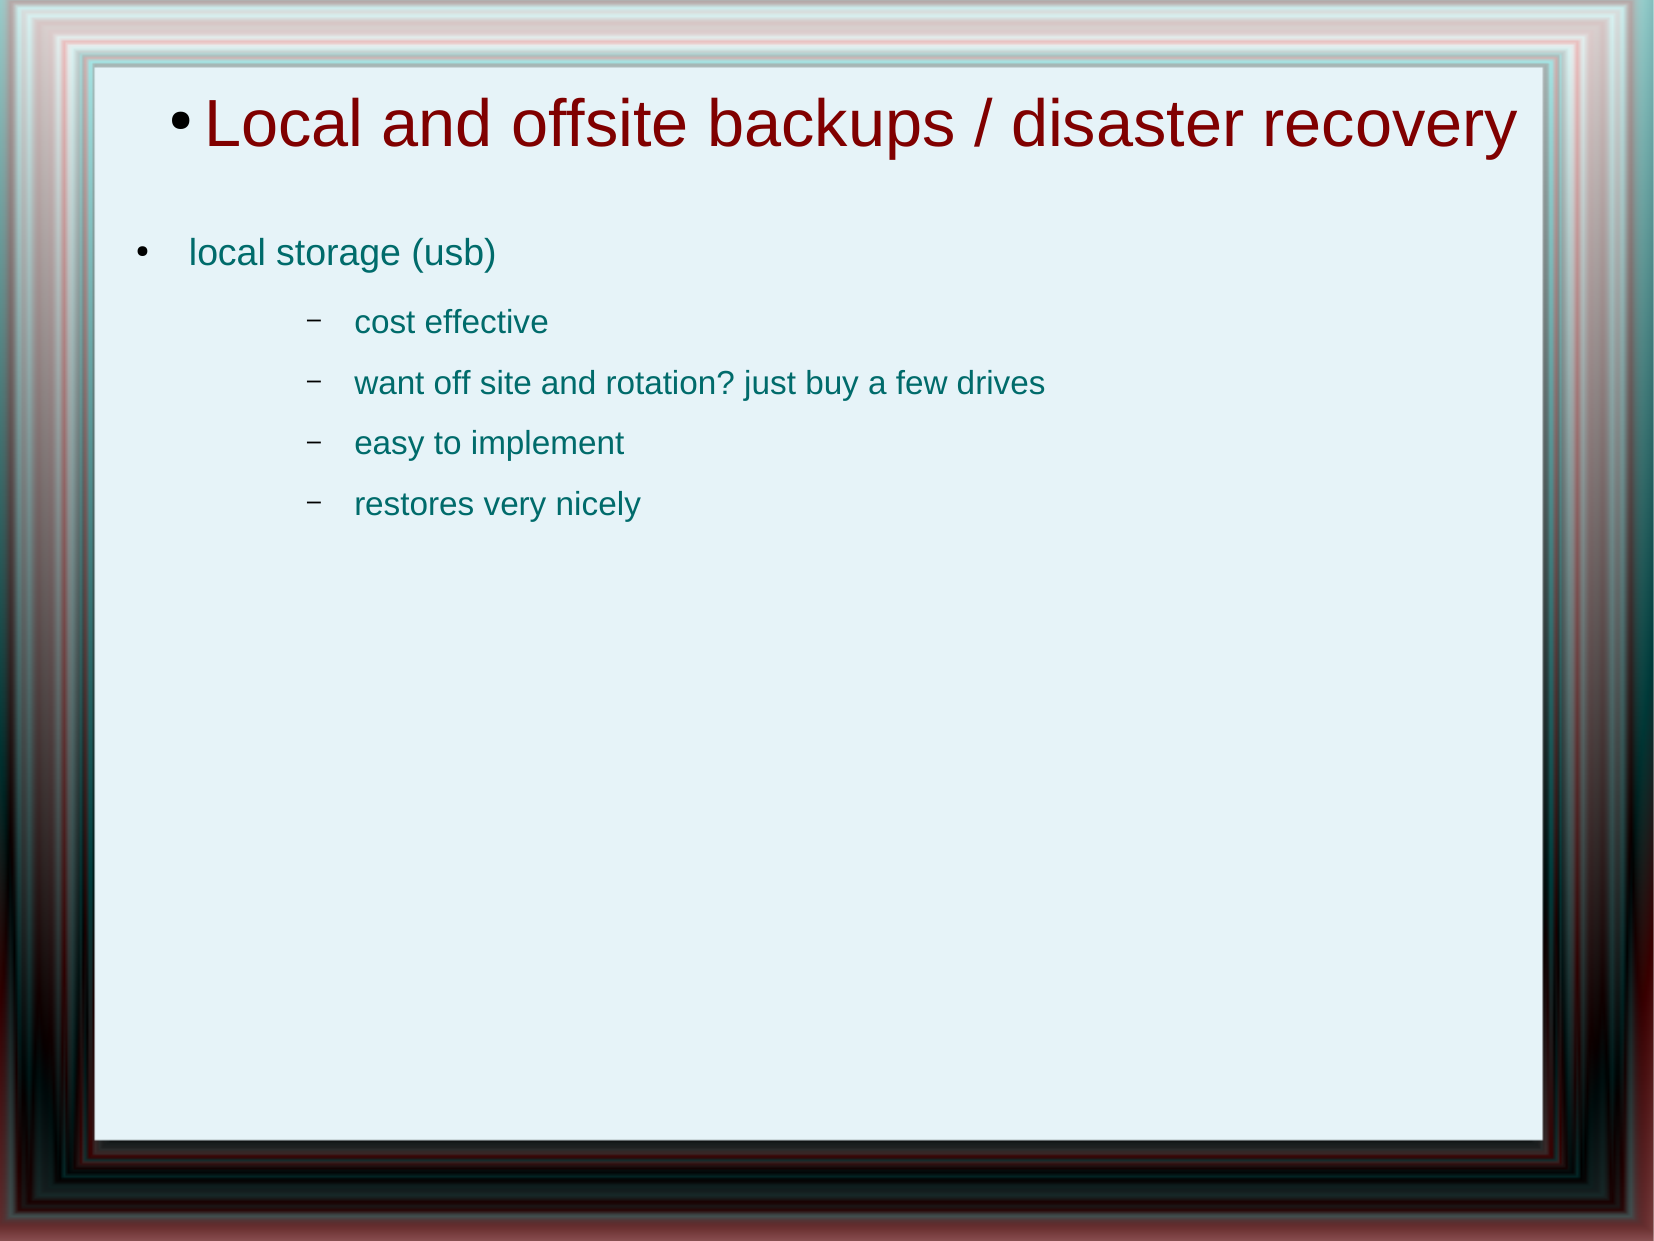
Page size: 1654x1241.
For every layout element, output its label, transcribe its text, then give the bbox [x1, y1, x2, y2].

title Local and offsite backups / disaster recovery [118, 85, 1536, 161]
picture [0, 0, 1654, 1241]
list local storage (usb) cost effective want off site and rotation? just buy a few drives easy to implement restores very nicely [118, 165, 1506, 970]
